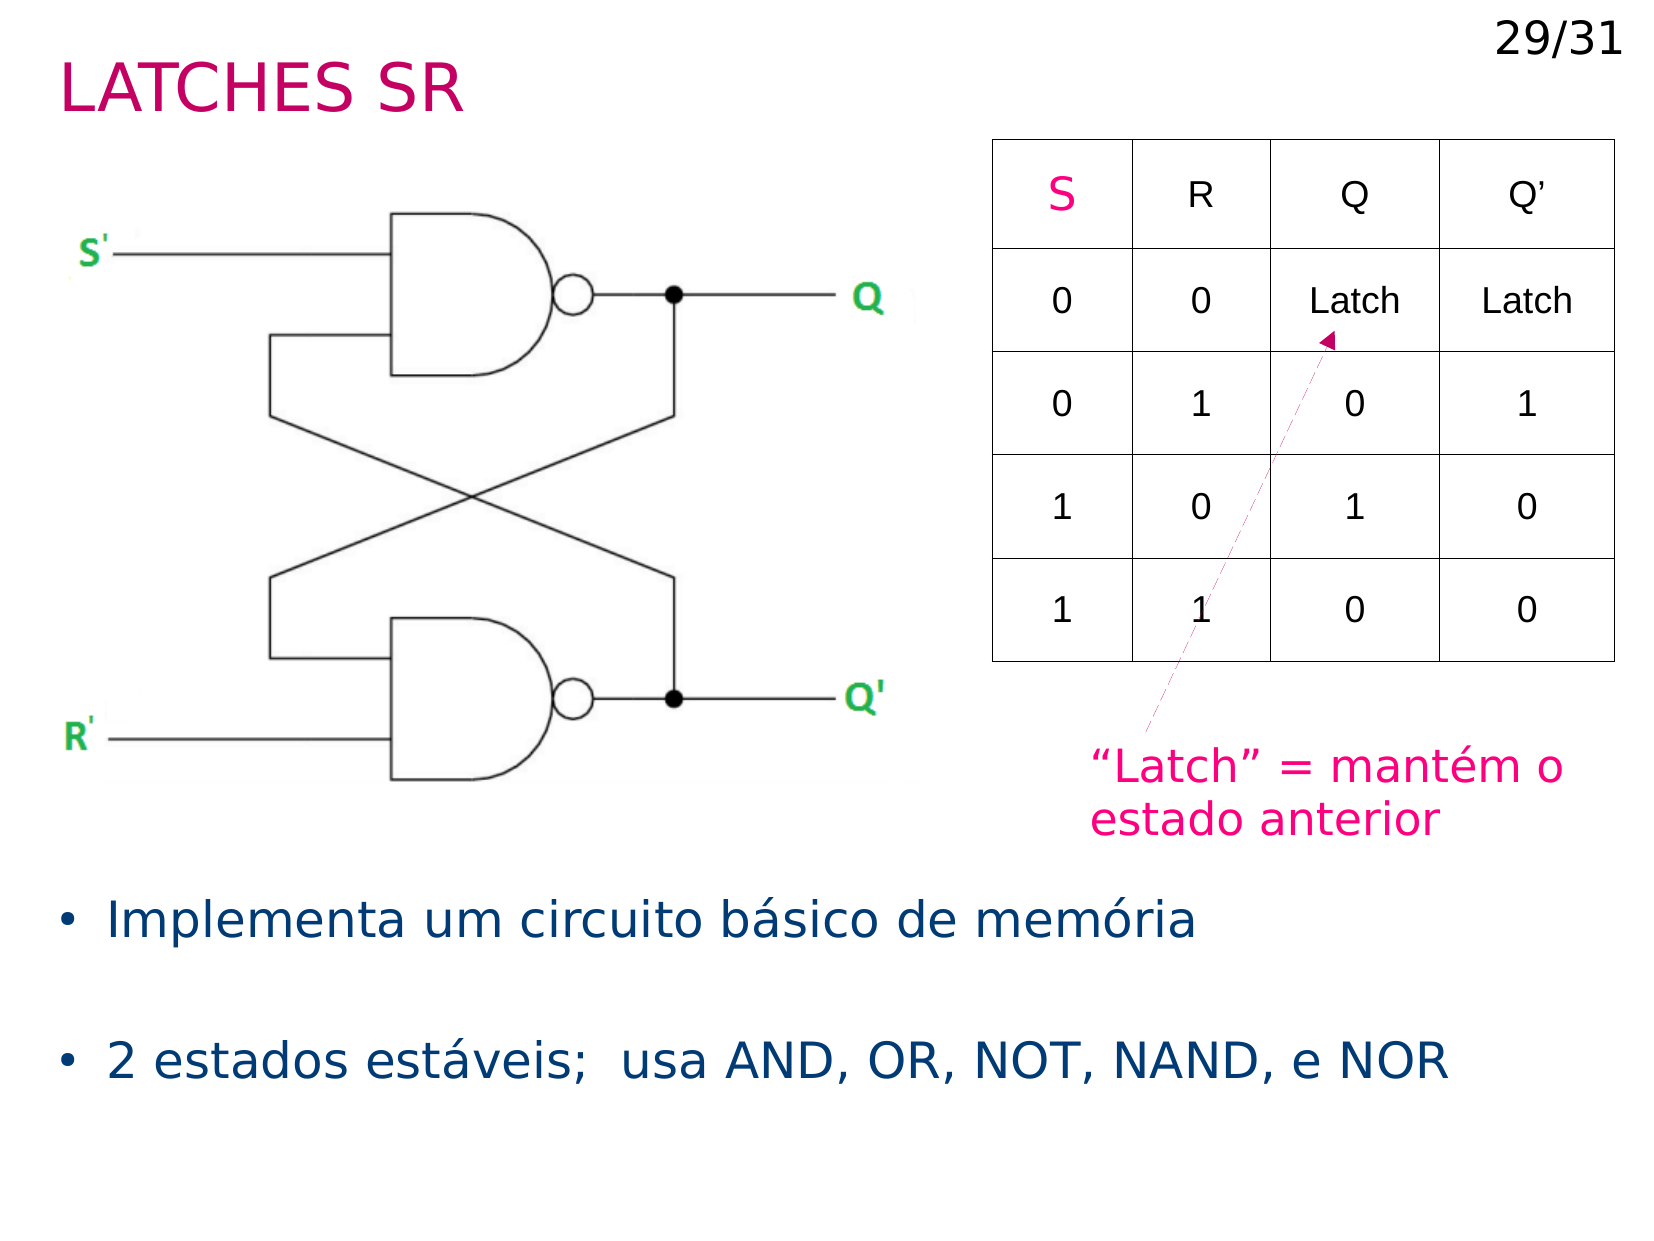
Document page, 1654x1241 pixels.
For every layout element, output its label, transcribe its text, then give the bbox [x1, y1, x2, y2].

table_cell 0 [1440, 455, 1614, 558]
table_header R [1133, 140, 1270, 248]
table_cell 0 [1271, 352, 1439, 454]
picture [35, 154, 977, 827]
text_box “Latch” = mantém o estado anterior [1074, 732, 1599, 854]
table_header Q’ [1440, 140, 1614, 248]
table_cell 0 [1133, 249, 1270, 351]
table_cell 0 [1133, 455, 1270, 558]
table_cell 1 [993, 455, 1132, 558]
table_cell 1 [993, 559, 1132, 661]
table_cell 0 [993, 352, 1132, 454]
table_cell 1 [1133, 559, 1270, 661]
table_cell Latch [1271, 249, 1439, 351]
table_cell 0 [1271, 559, 1439, 661]
table_cell 0 [993, 249, 1132, 351]
list Implementa um circuito básico de memória 2 estados estáveis; usa AND, OR, NOT, NAND, e NOR [59, 862, 1625, 1211]
table_cell 0 [1440, 559, 1614, 661]
table_cell 1 [1440, 352, 1614, 454]
table_cell 1 [1271, 455, 1439, 558]
table_header S [993, 140, 1132, 248]
table_cell Latch [1440, 249, 1614, 351]
title LATCHES SR [59, 29, 1625, 148]
table_header Q [1271, 140, 1439, 248]
table_cell 1 [1133, 352, 1270, 454]
